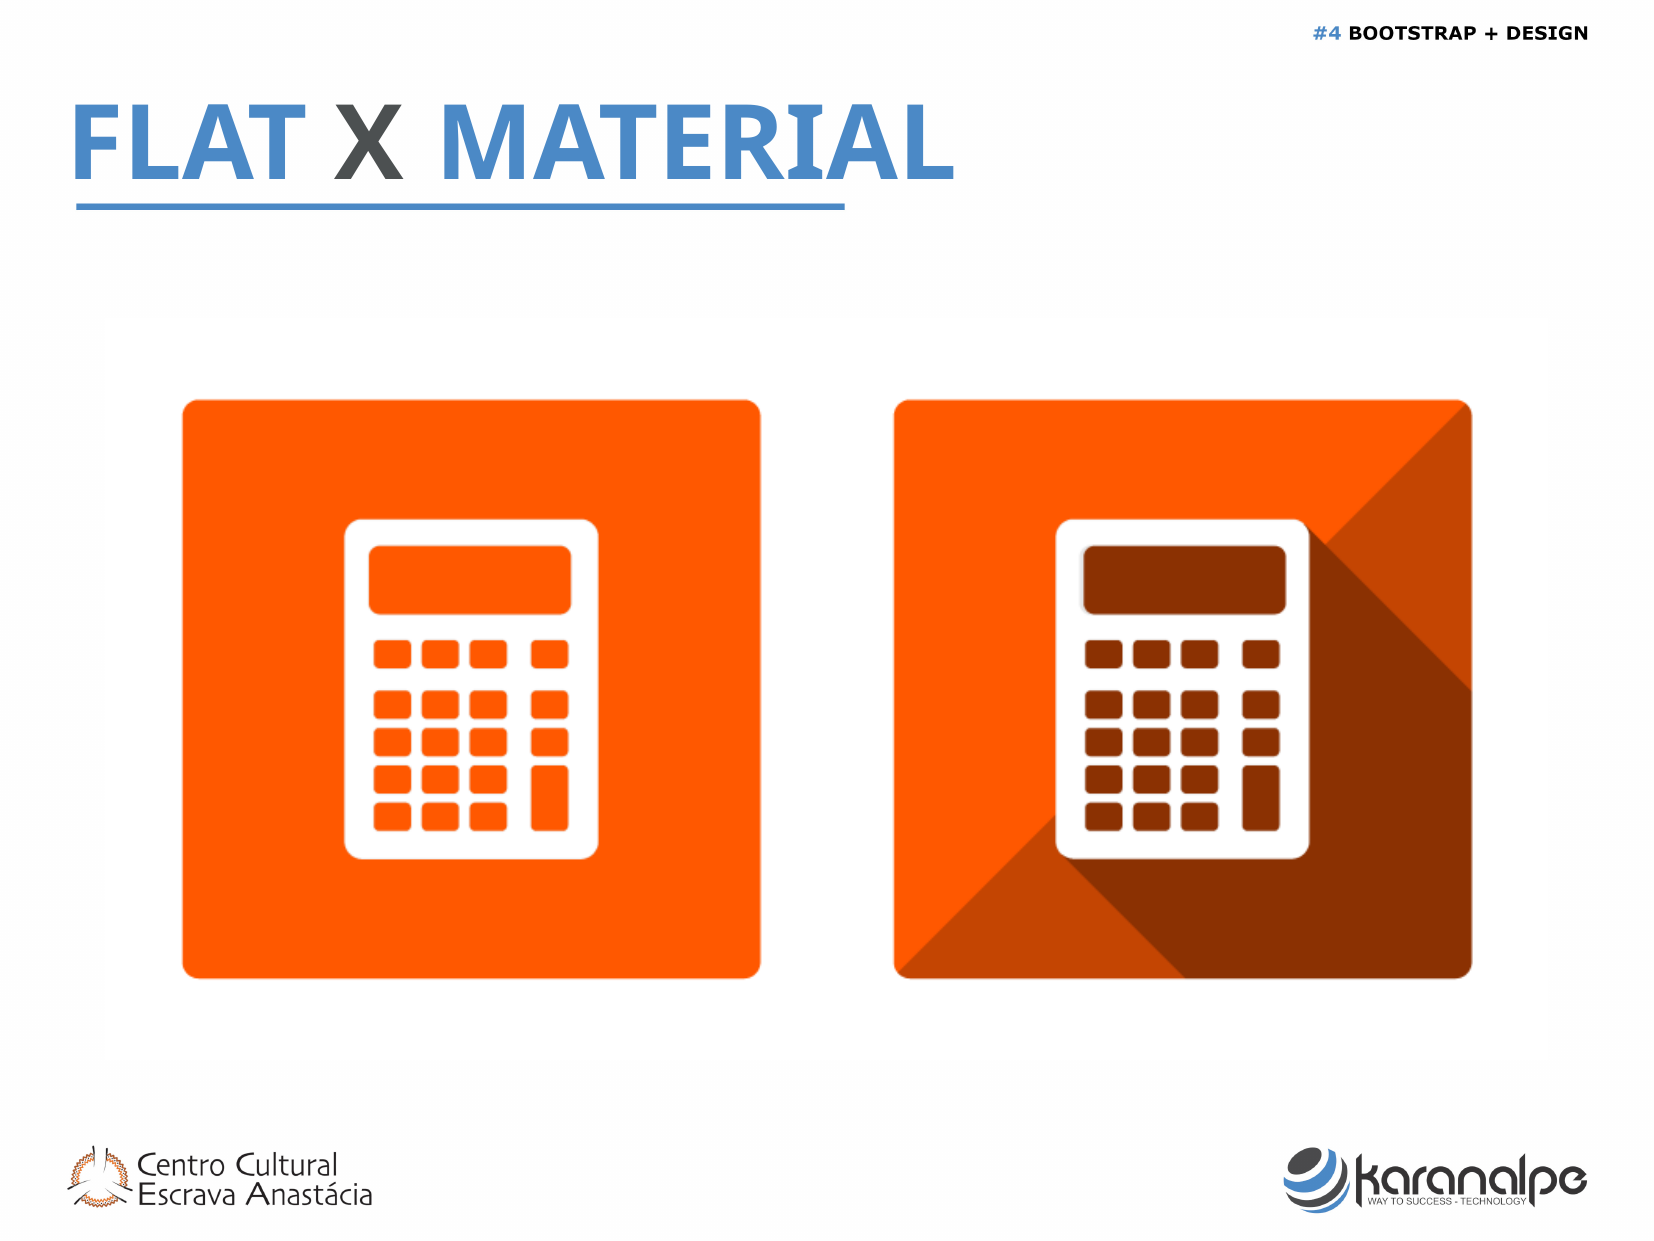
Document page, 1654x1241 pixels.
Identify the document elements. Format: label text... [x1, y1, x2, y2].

title FLAT X MATERIAL [66, 35, 1555, 243]
picture [0, 0, 1654, 1241]
